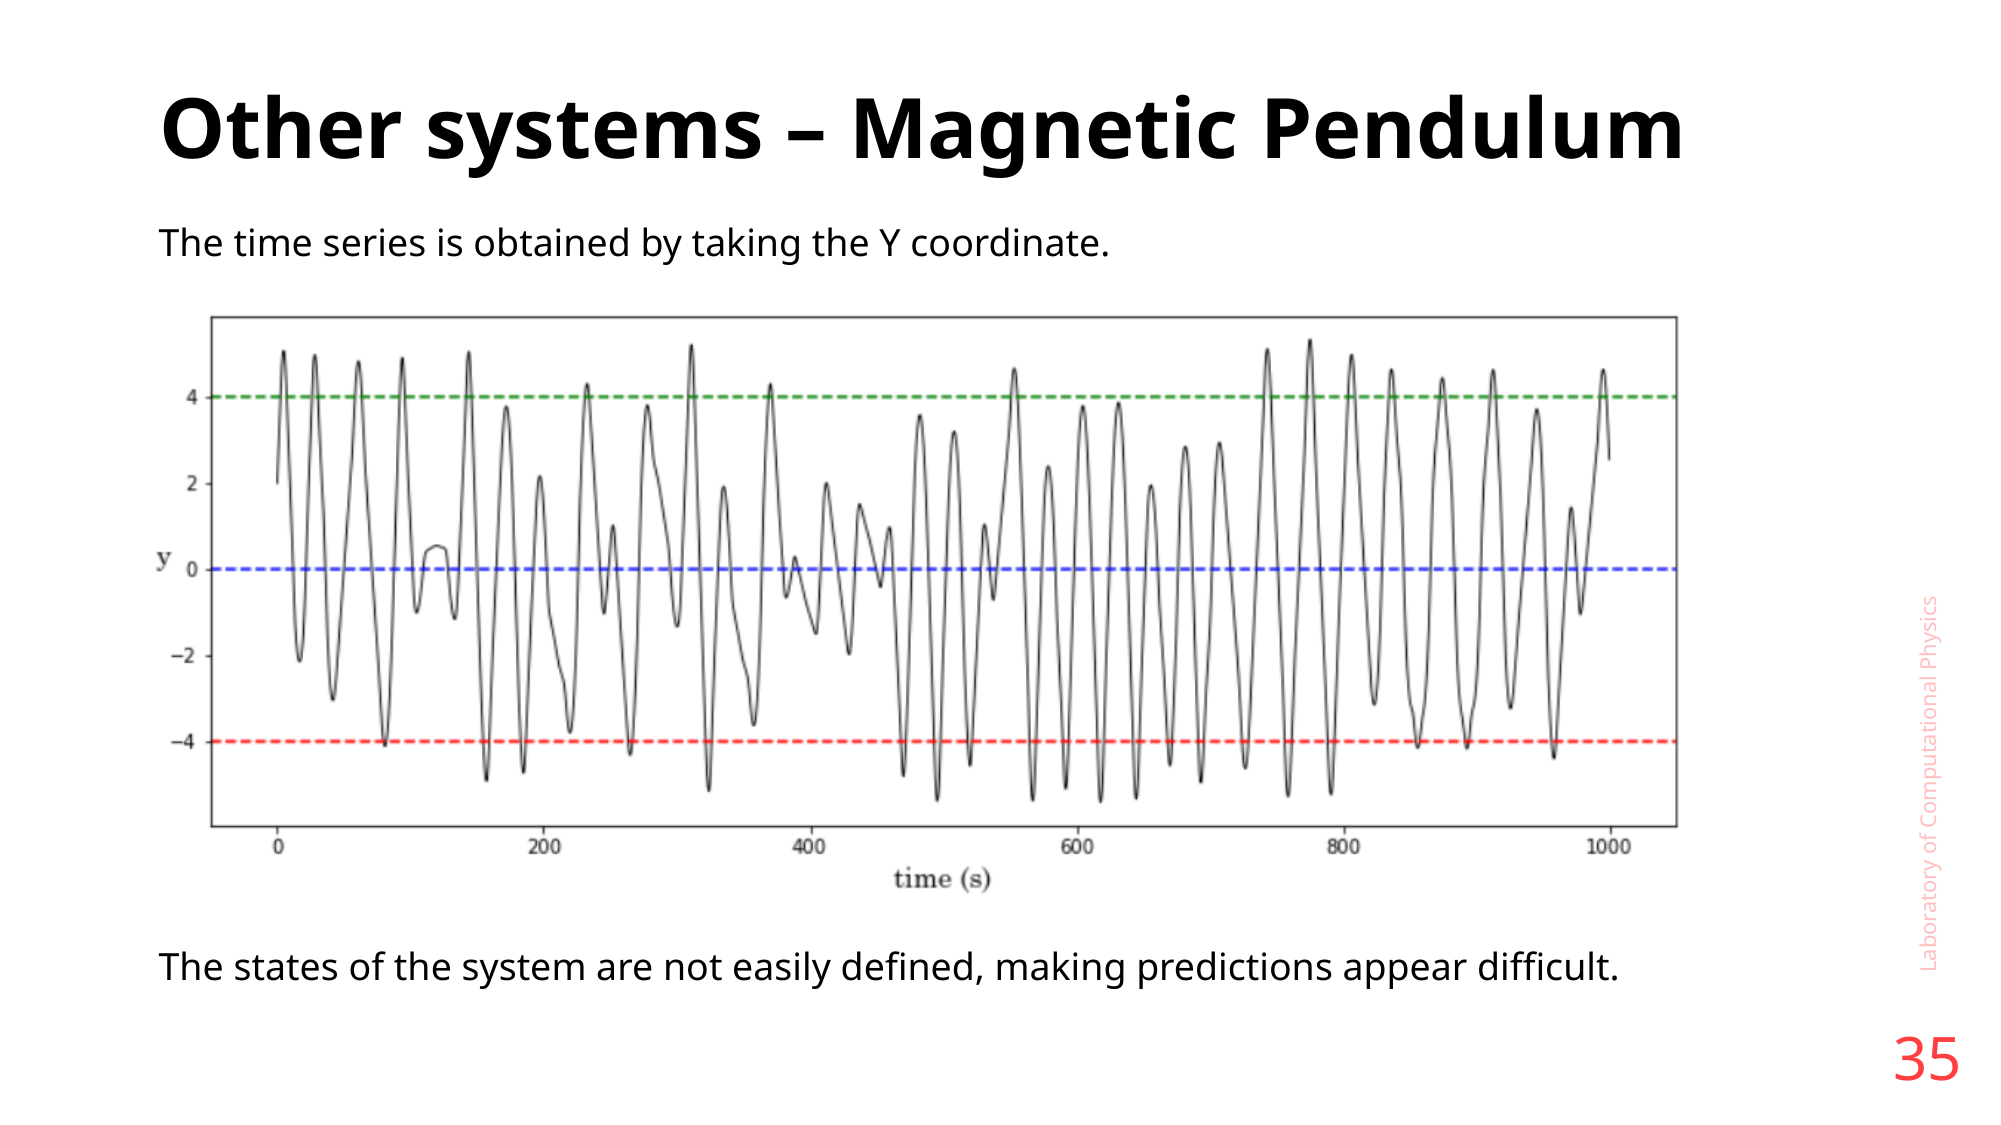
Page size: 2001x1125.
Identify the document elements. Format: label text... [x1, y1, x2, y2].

text_box The states of the system are not easily defined, making predictions appear difficult. [143, 935, 1641, 996]
title Other systems – Magnetic Pendulum [144, 36, 1735, 185]
footer Laboratory of Computational Physics [1897, 400, 1958, 988]
text_box The time series is obtained by taking the Y coordinate. [143, 211, 1403, 272]
slide_number 35 [1852, 1012, 2000, 1110]
picture [143, 299, 1692, 909]
